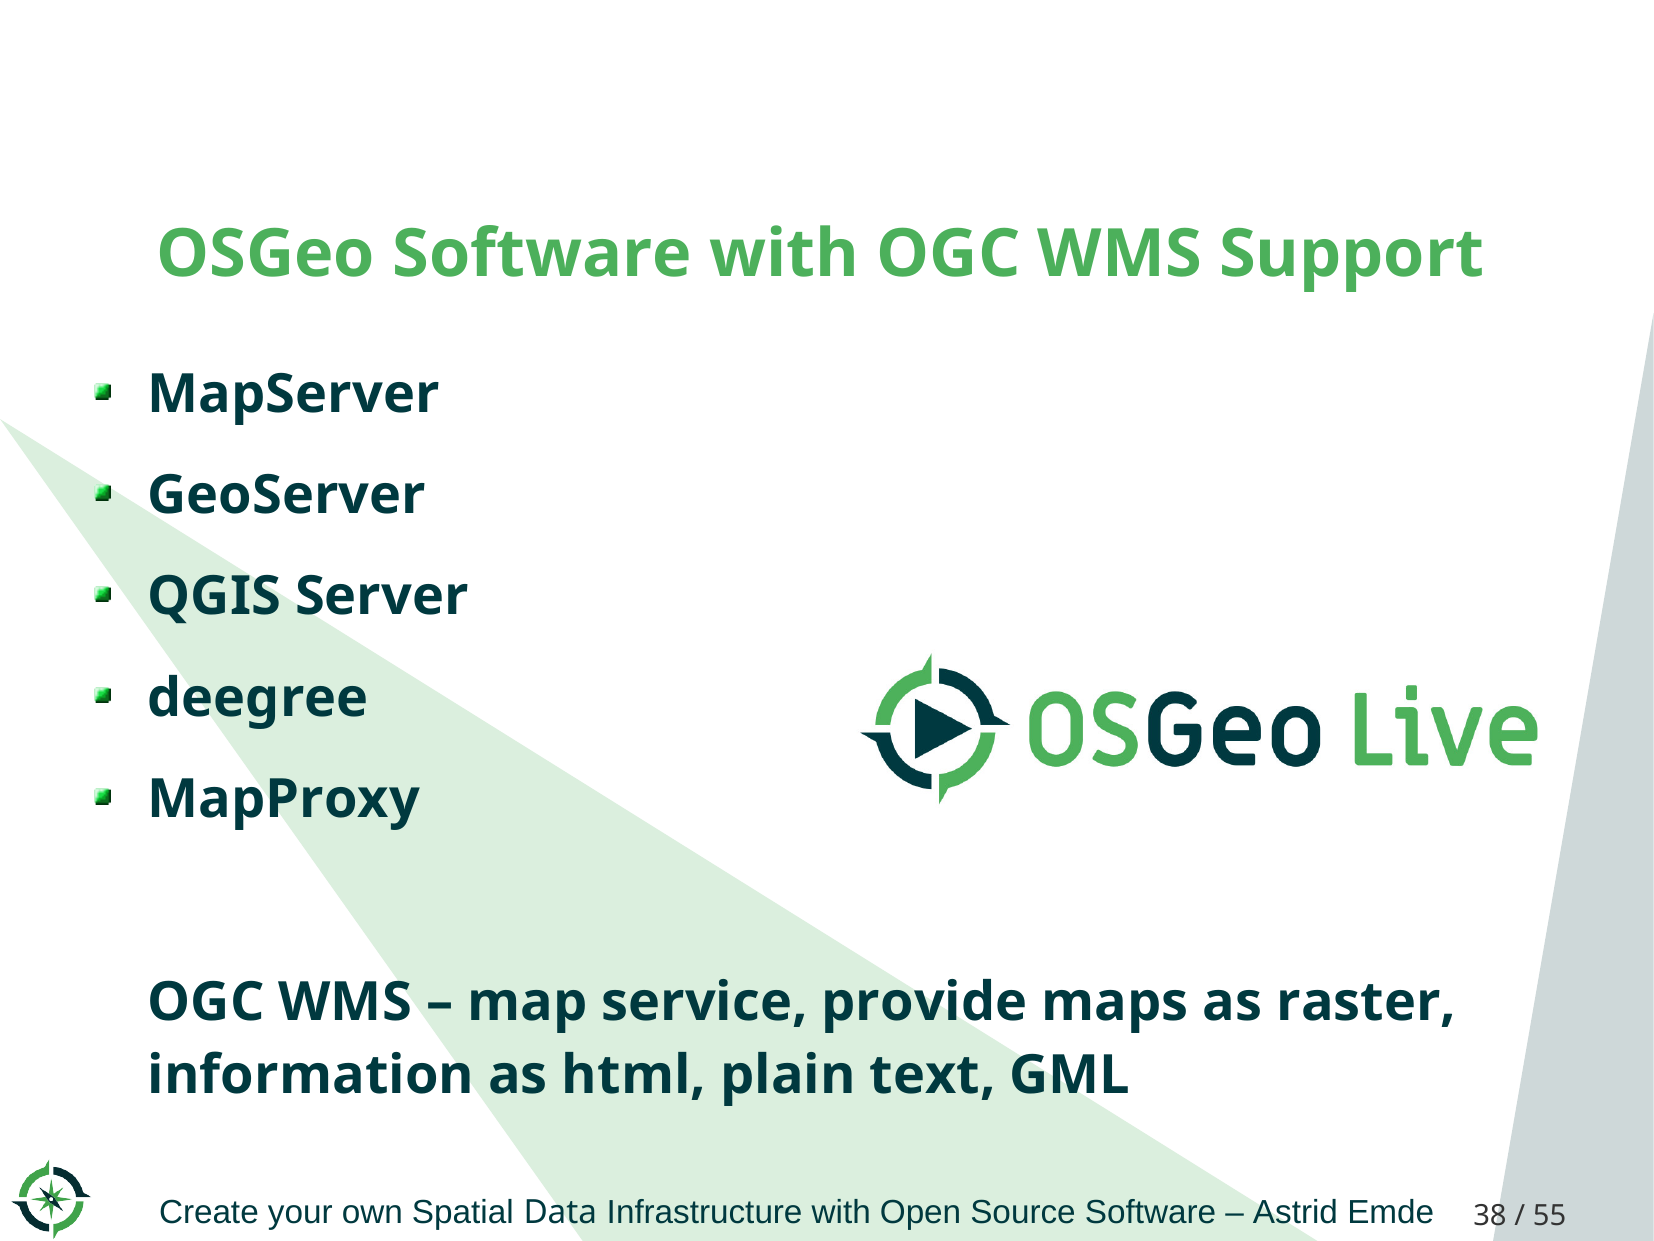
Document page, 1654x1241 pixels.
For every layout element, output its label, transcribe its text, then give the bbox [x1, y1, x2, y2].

list MapServer GeoServer QGIS Server deegree MapProxy OGC WMS – map service, provide maps as raster, information as html, plain text, GML [76, 354, 1565, 1173]
picture [10, 1158, 92, 1240]
picture [856, 649, 1541, 808]
title OSGeo Software with OGC WMS Support [76, 177, 1565, 325]
